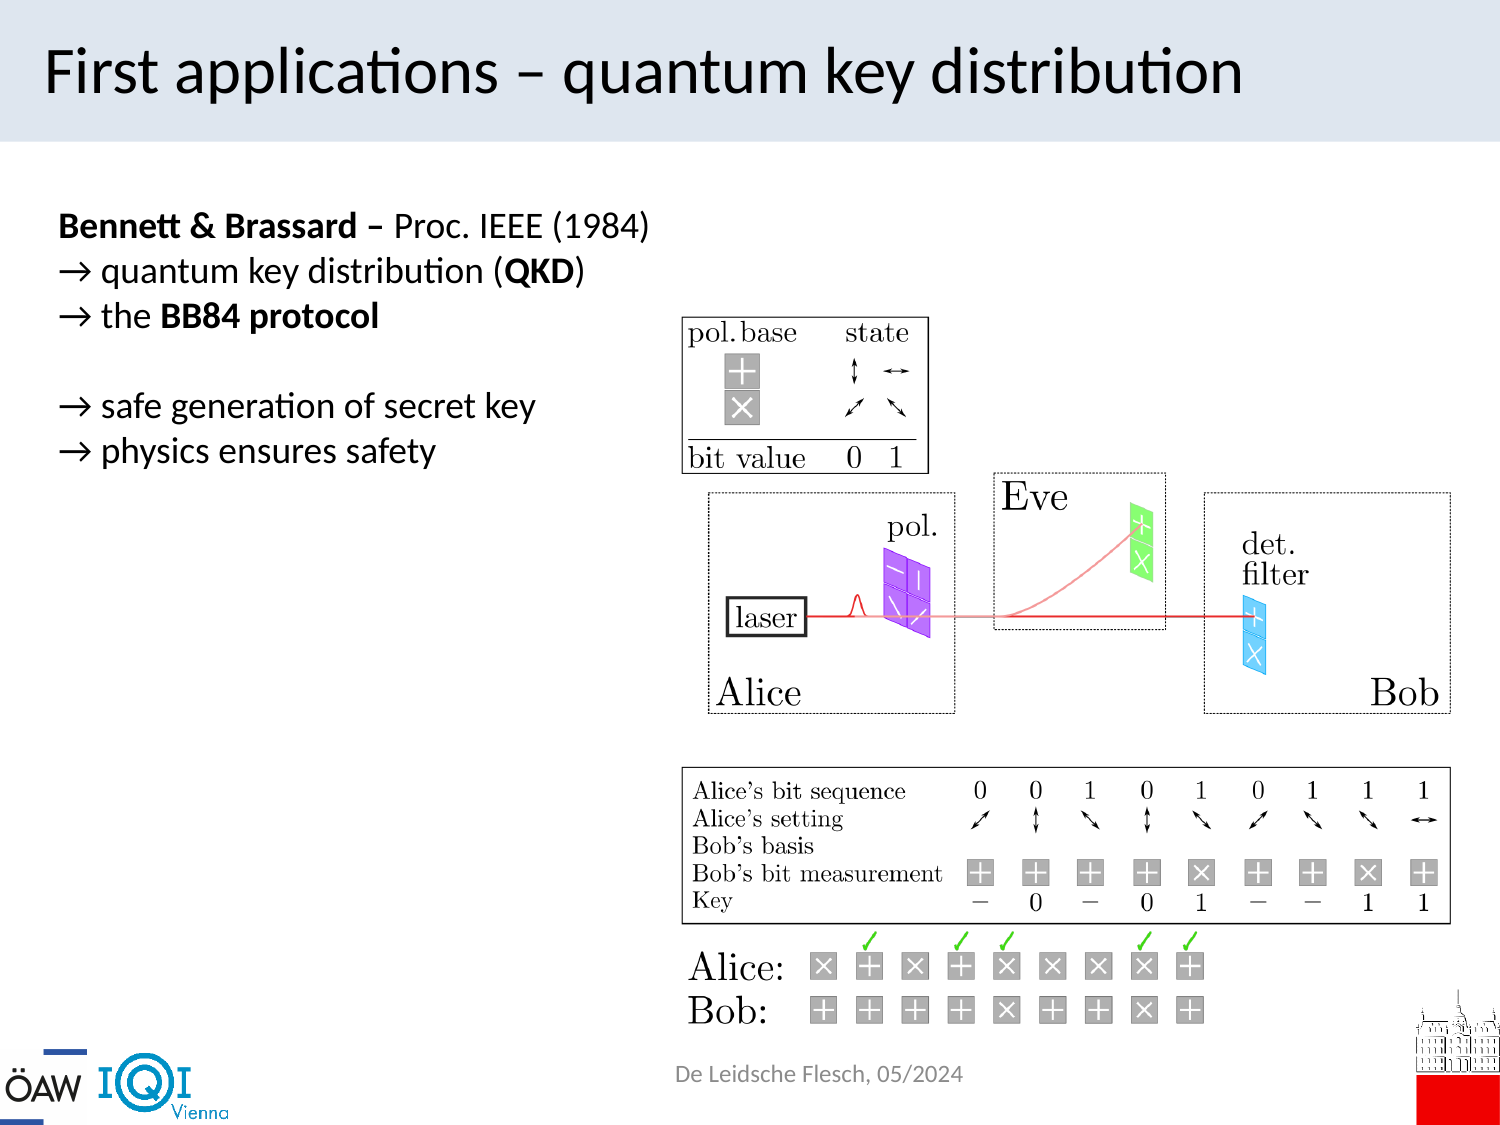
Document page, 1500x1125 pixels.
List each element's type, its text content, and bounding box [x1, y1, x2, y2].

title First applications – quantum key distribution [29, 7, 1317, 126]
picture [660, 295, 1500, 1125]
picture [0, 1049, 87, 1125]
picture [94, 1049, 234, 1124]
text_box Bennett & Brassard – Proc. IEEE (1984) → quantum key distribution (QKD) → the BB84 protocol → safe generation of secret key → physics ensures safety [43, 193, 666, 479]
